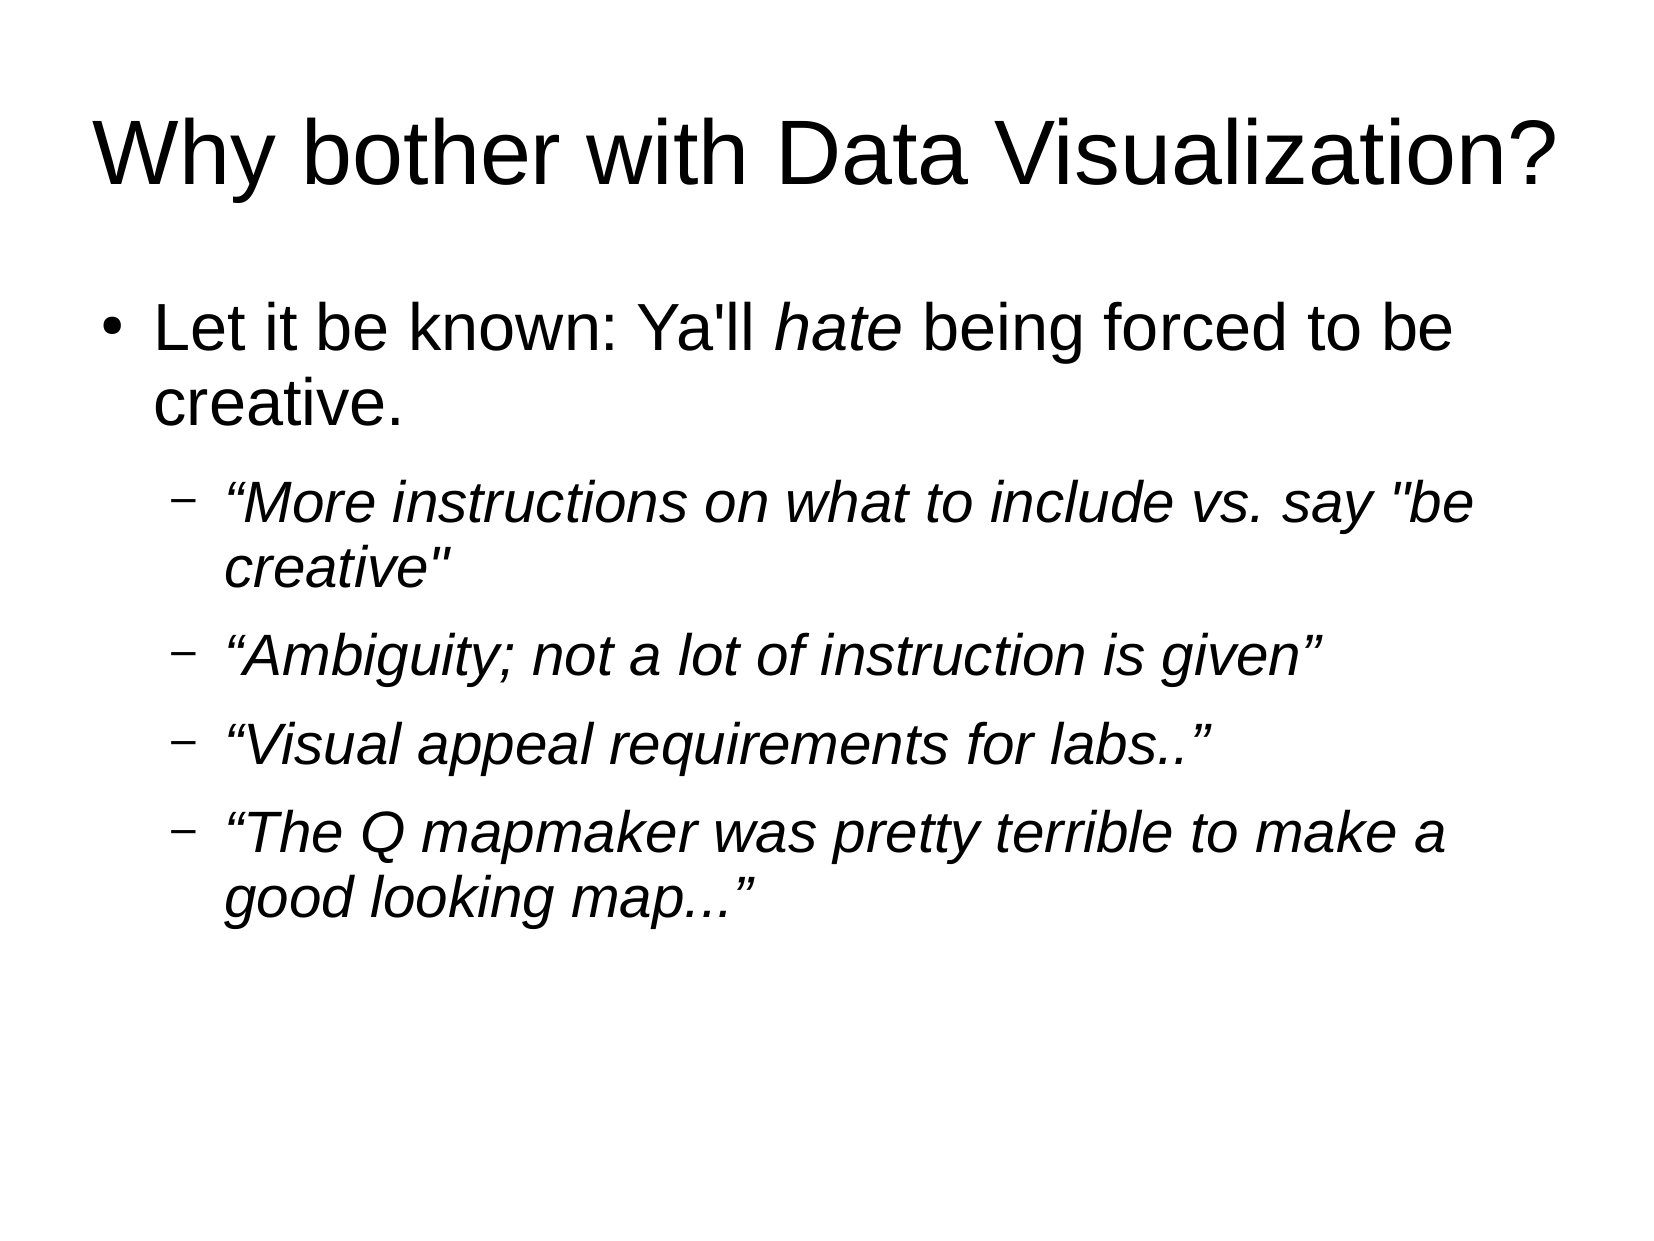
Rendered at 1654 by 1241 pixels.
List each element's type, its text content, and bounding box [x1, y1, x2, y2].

list Let it be known: Ya'll hate being forced to be creative. “More instructions on what to include vs. say "be creative" “Ambiguity; not a lot of instruction is given” “Visual appeal requirements for labs..” “The Q mapmaker was pretty terrible to make a good looking map...” [82, 290, 1571, 1010]
title Why bother with Data Visualization? [82, 49, 1571, 257]
